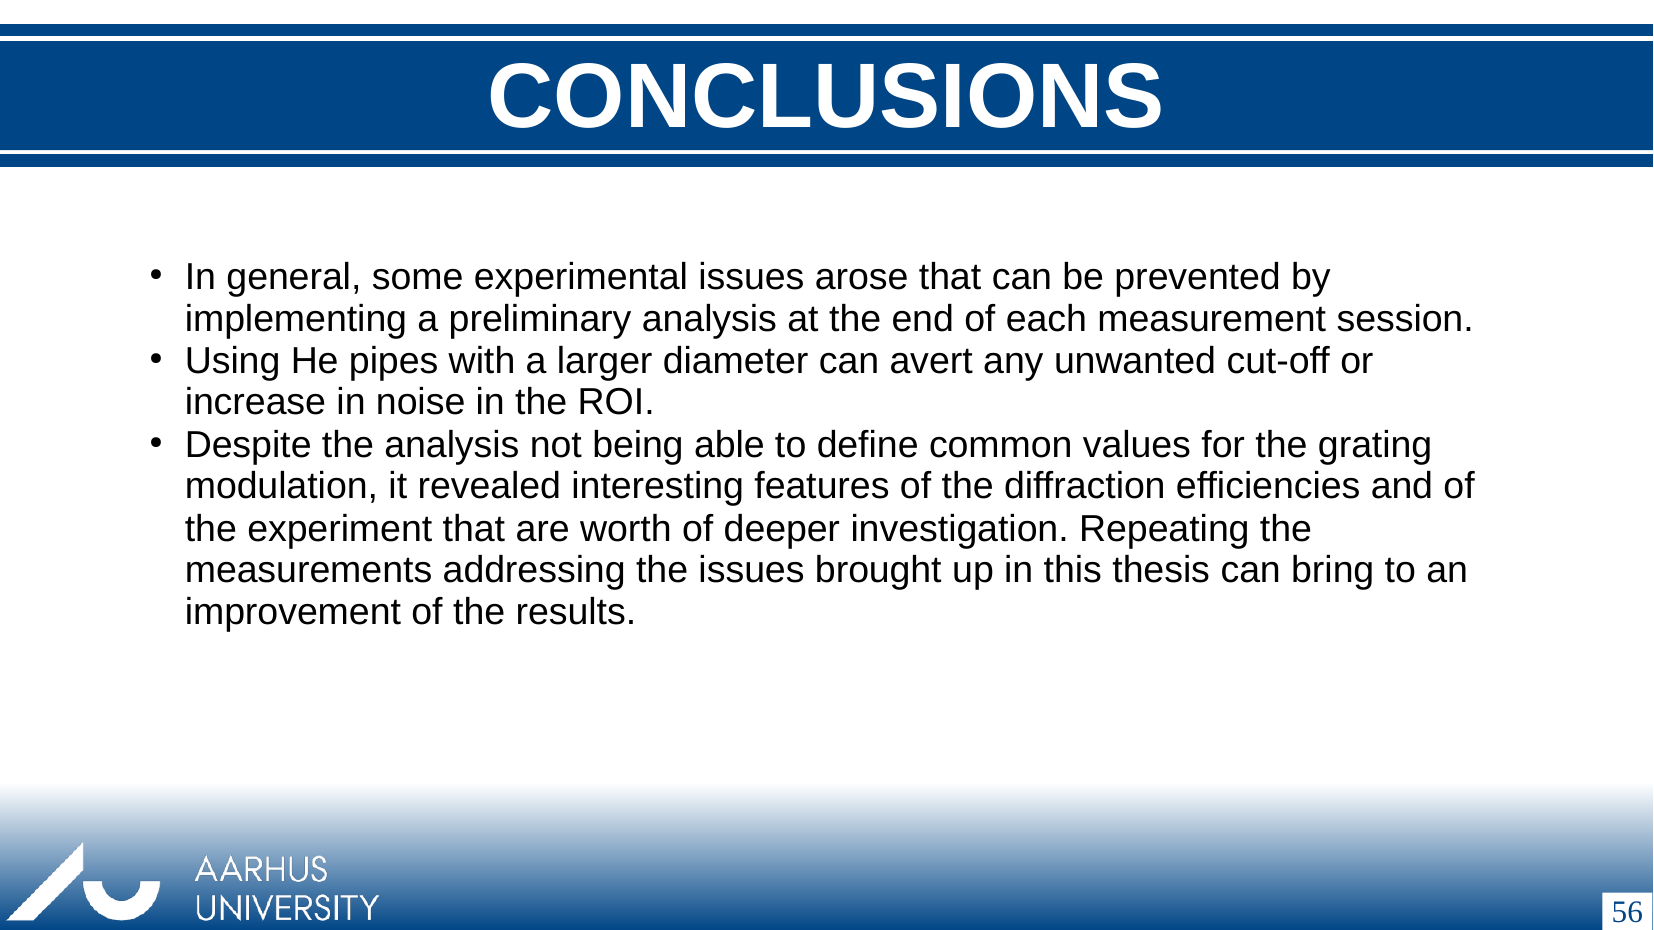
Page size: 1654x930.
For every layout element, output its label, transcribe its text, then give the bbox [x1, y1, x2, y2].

picture [5, 841, 414, 928]
title CONCLUSIONS [0, 41, 1653, 151]
text_box In general, some experimental issues arose that can be prevented by implementing a preliminary analysis at the end of each measurement session. Using He pipes with a larger diameter can avert any unwanted cut-off or increase in noise in the ROI. Despite the analysis not being able to define common values for the grating modulation, it revealed interesting features of the diffraction efficiencies and of the experiment that are worth of deeper investigation. Repeating the measurements addressing the issues brought up in this thesis can bring to an improvement of the results. [134, 247, 1519, 683]
